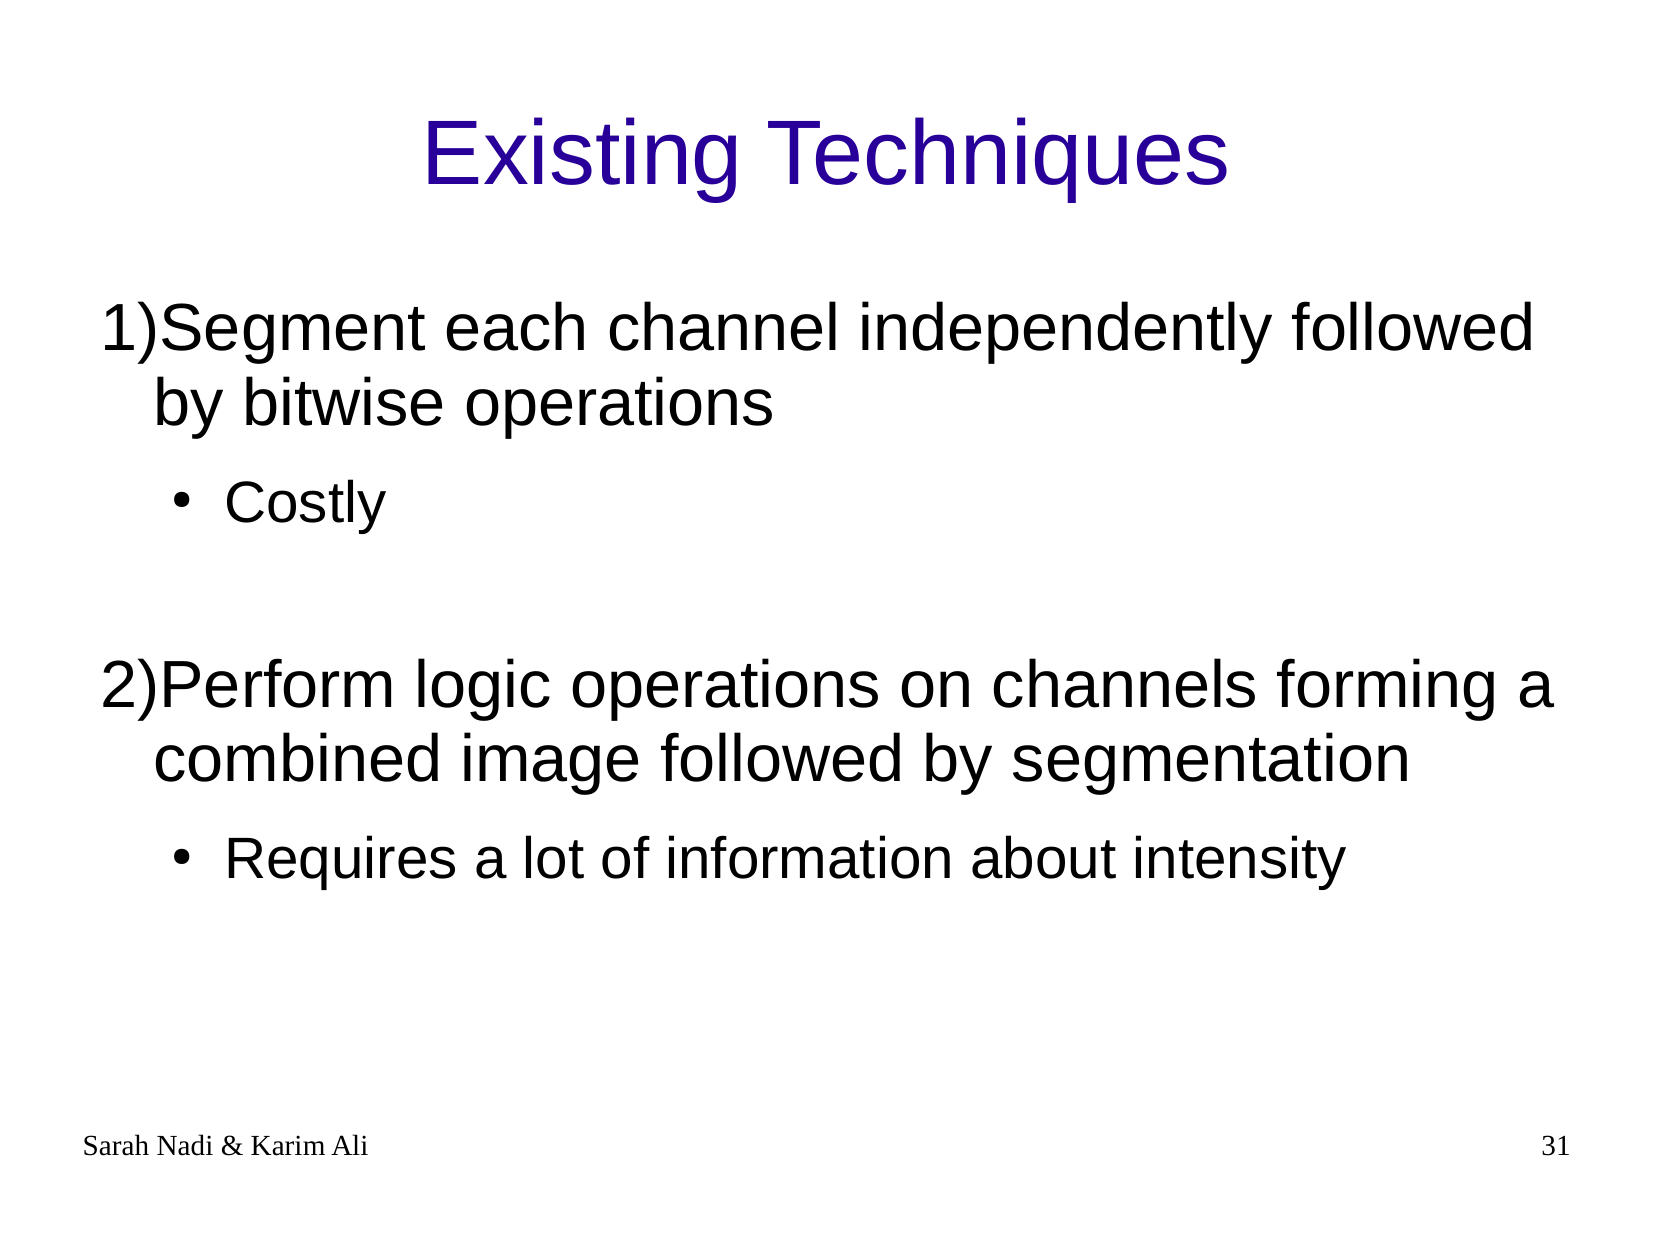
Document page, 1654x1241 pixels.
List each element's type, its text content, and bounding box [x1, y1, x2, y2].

list Segment each channel independently followed by bitwise operations Costly Perform logic operations on channels forming a combined image followed by segmentation Requires a lot of information about intensity [82, 290, 1571, 1109]
title Existing Techniques [82, 56, 1571, 250]
